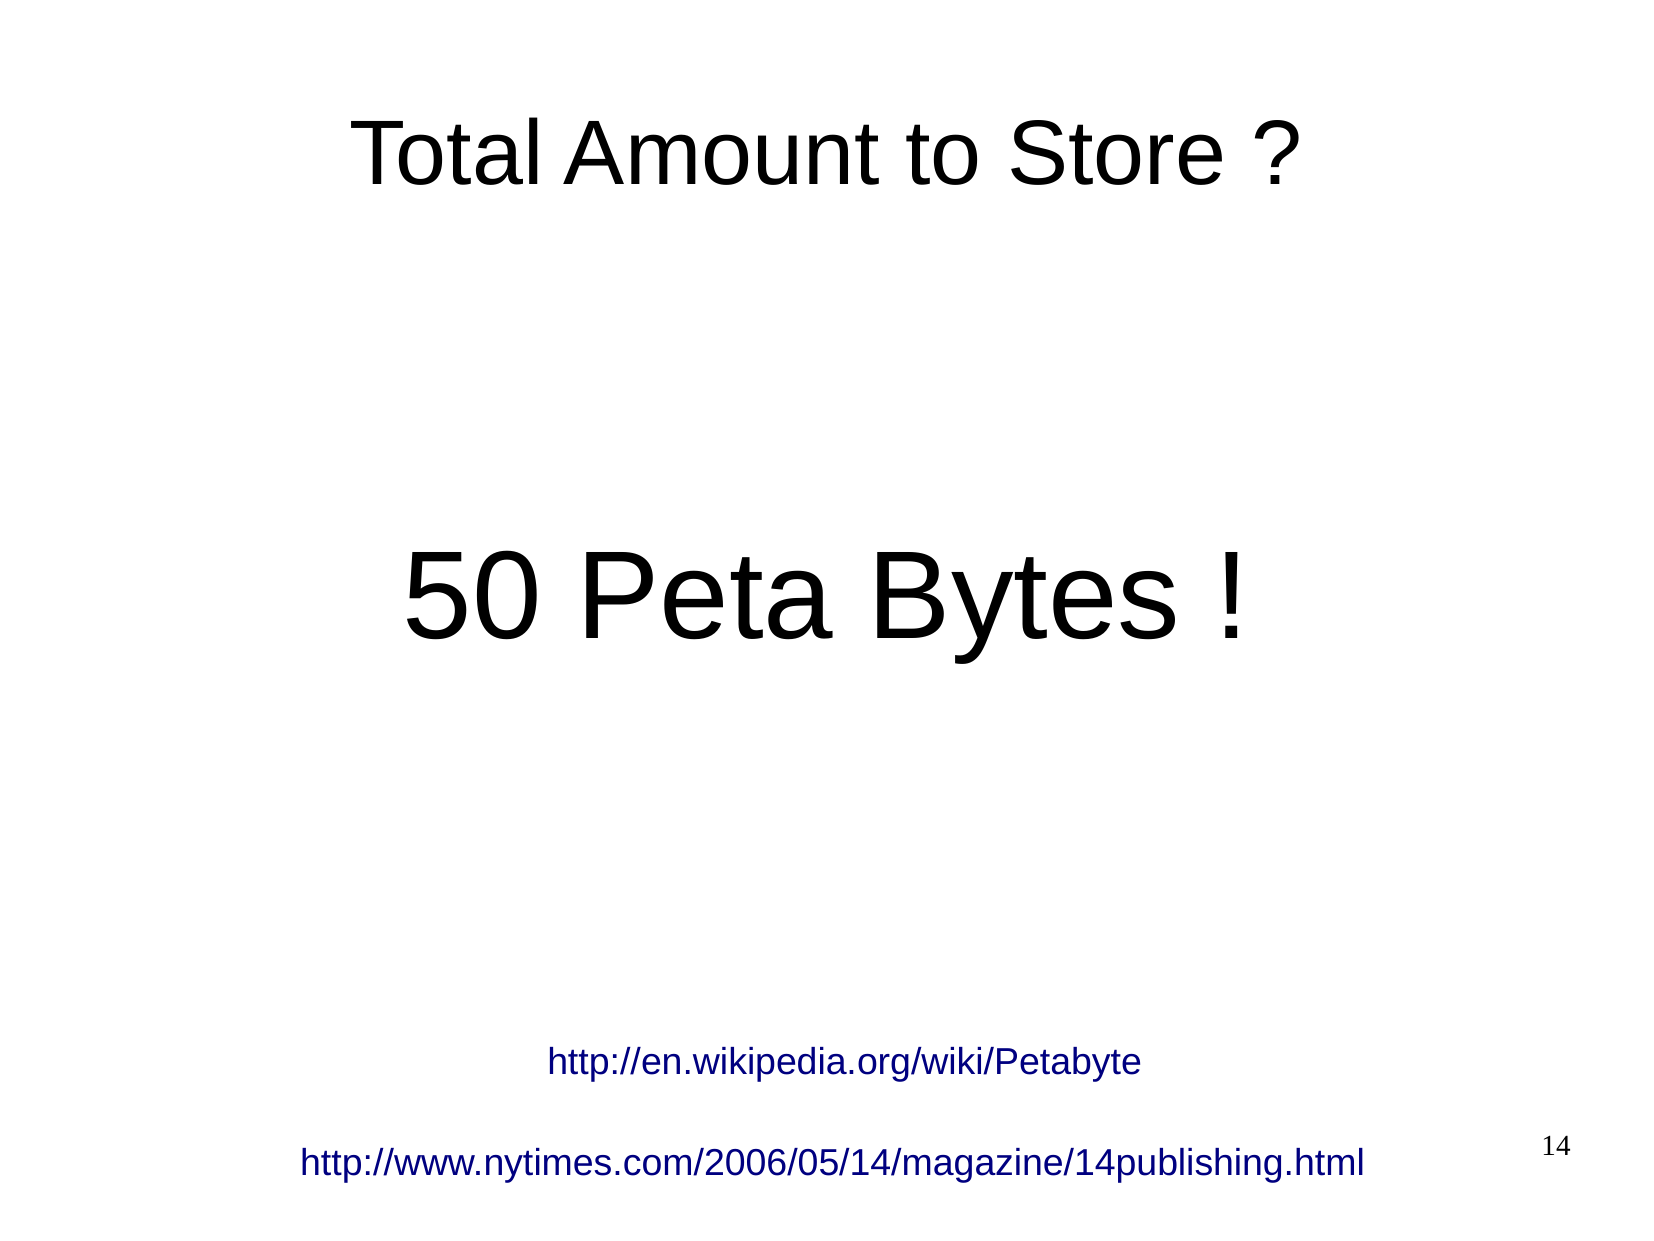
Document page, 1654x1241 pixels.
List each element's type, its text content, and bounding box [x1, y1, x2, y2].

title Total Amount to Store ? [82, 49, 1571, 257]
subtitle 50 Peta Bytes ! [82, 290, 1571, 901]
text_box http://en.wikipedia.org/wiki/Petabyte [491, 1033, 1208, 1091]
text_box http://www.nytimes.com/2006/05/14/magazine/14publishing.html [285, 1133, 1388, 1191]
